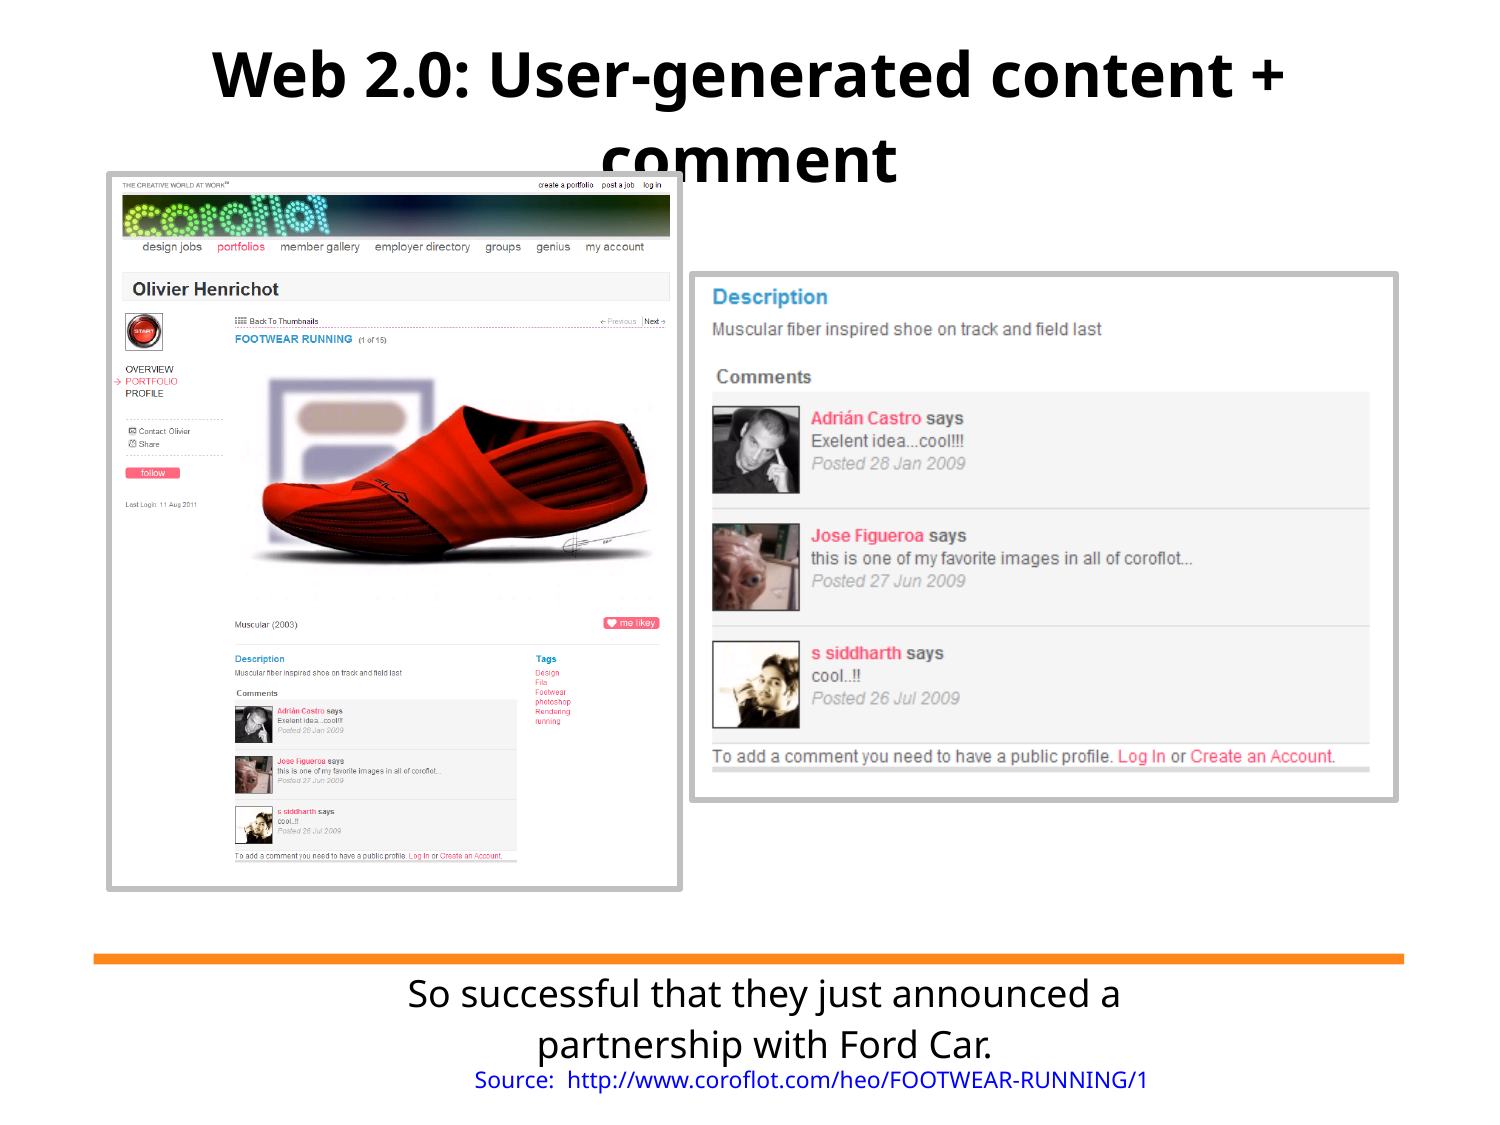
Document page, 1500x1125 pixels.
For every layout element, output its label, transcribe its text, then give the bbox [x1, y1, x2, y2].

picture [0, 0, 1500, 1125]
text_box Source: http://www.coroflot.com/heo/FOOTWEAR-RUNNING/1 [459, 1056, 1041, 1098]
title Web 2.0: User-generated content + comment [75, 44, 1426, 188]
text_box So successful that they just announced a partnership with Ford Car. [382, 960, 1148, 1064]
